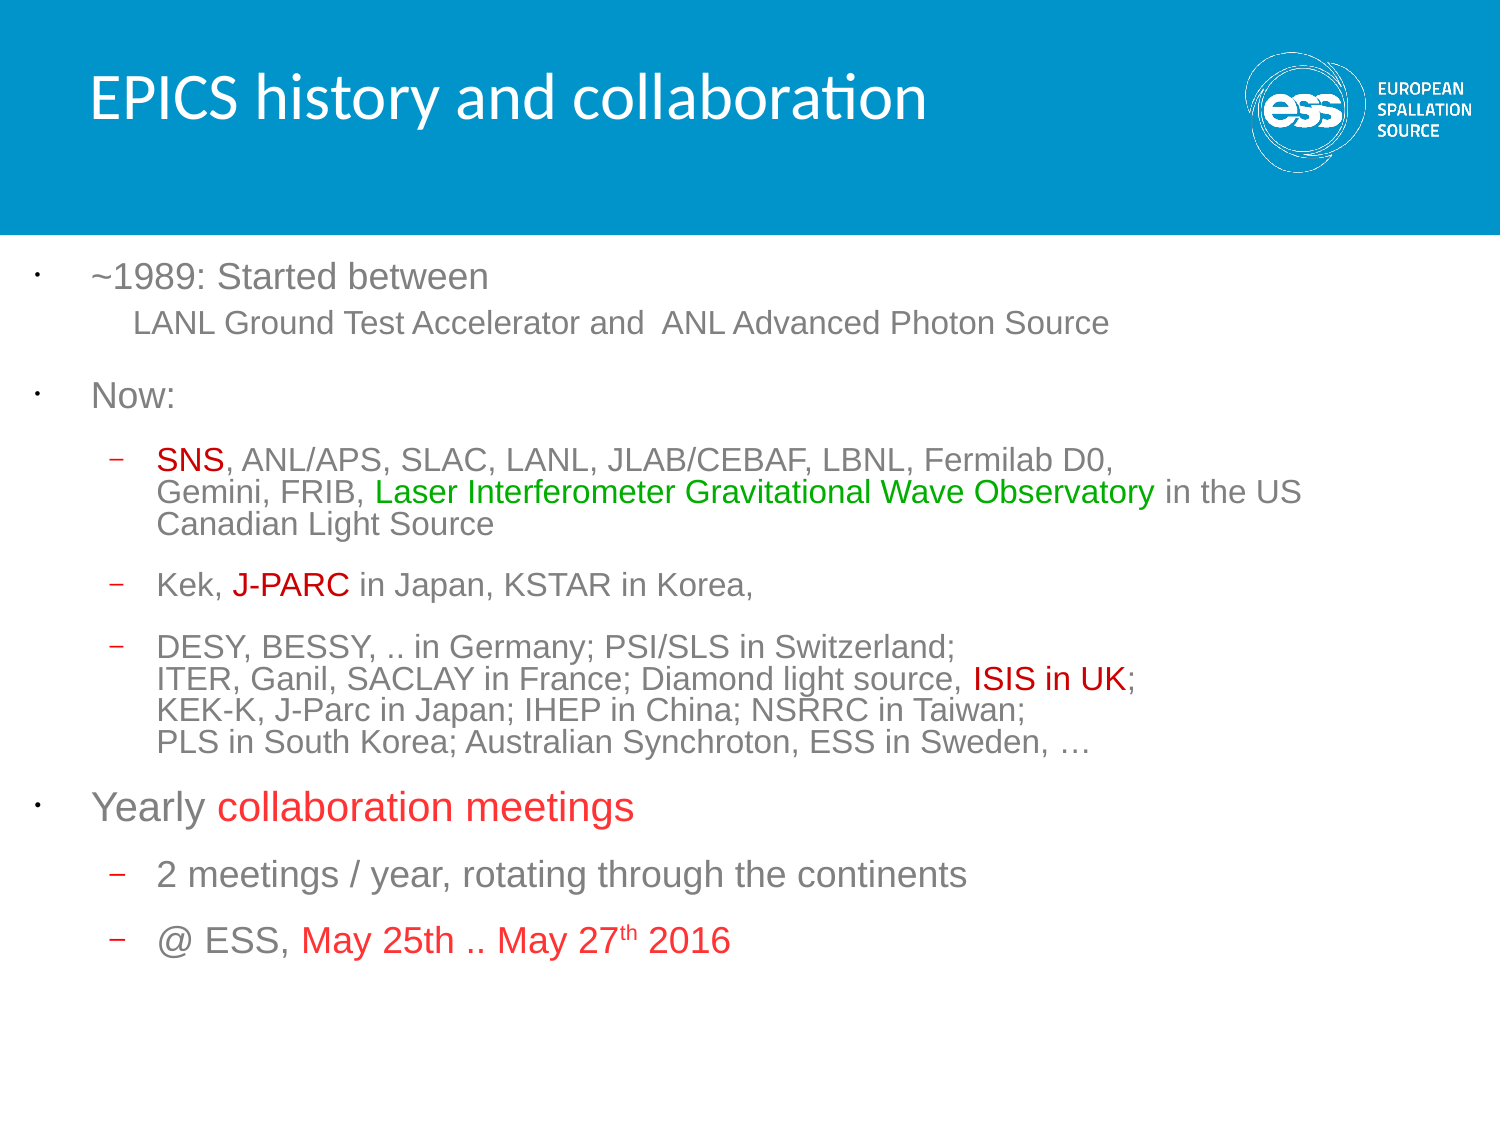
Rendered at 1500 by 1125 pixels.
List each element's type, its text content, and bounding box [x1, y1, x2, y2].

picture [1379, 83, 1385, 94]
picture [1443, 86, 1450, 93]
picture [1389, 104, 1393, 115]
picture [1423, 83, 1430, 94]
title EPICS history and collaboration [75, 45, 1247, 233]
picture [1436, 104, 1444, 115]
picture [1409, 104, 1415, 115]
picture [1432, 125, 1438, 136]
picture [1418, 104, 1423, 115]
picture [1422, 125, 1428, 134]
picture [1454, 83, 1458, 94]
picture [1400, 83, 1407, 94]
picture [1398, 109, 1406, 115]
picture [1264, 94, 1342, 127]
list ~1989: Started between LANL Ground Test Accelerator and ANL Advanced Photon Source Now: SNS, ANL/APS, SLAC, LANL, JLAB/CEBAF, LBNL, Fermilab D0, Gemini, FRIB, Laser Interferometer Gravitational Wave Observatory in the US Canadian Light Source Kek, J-PARC in Japan, KSTAR in Korea, DESY, BESSY, .. in Germany; PSI/SLS in Switzerland; ITER, Ganil, SACLAY in France; Diamond light source, ISIS in UK; KEK-K, J-Parc in Japan; IHEP in China; NSRRC in Taiwan; PLS in South Korea; Australian Synchroton, ESS in Sweden, … Yearly collaboration meetings 2 meetings / year, rotating through the continents @ ESS, May 25th .. May 27th 2016 [19, 244, 1447, 1096]
